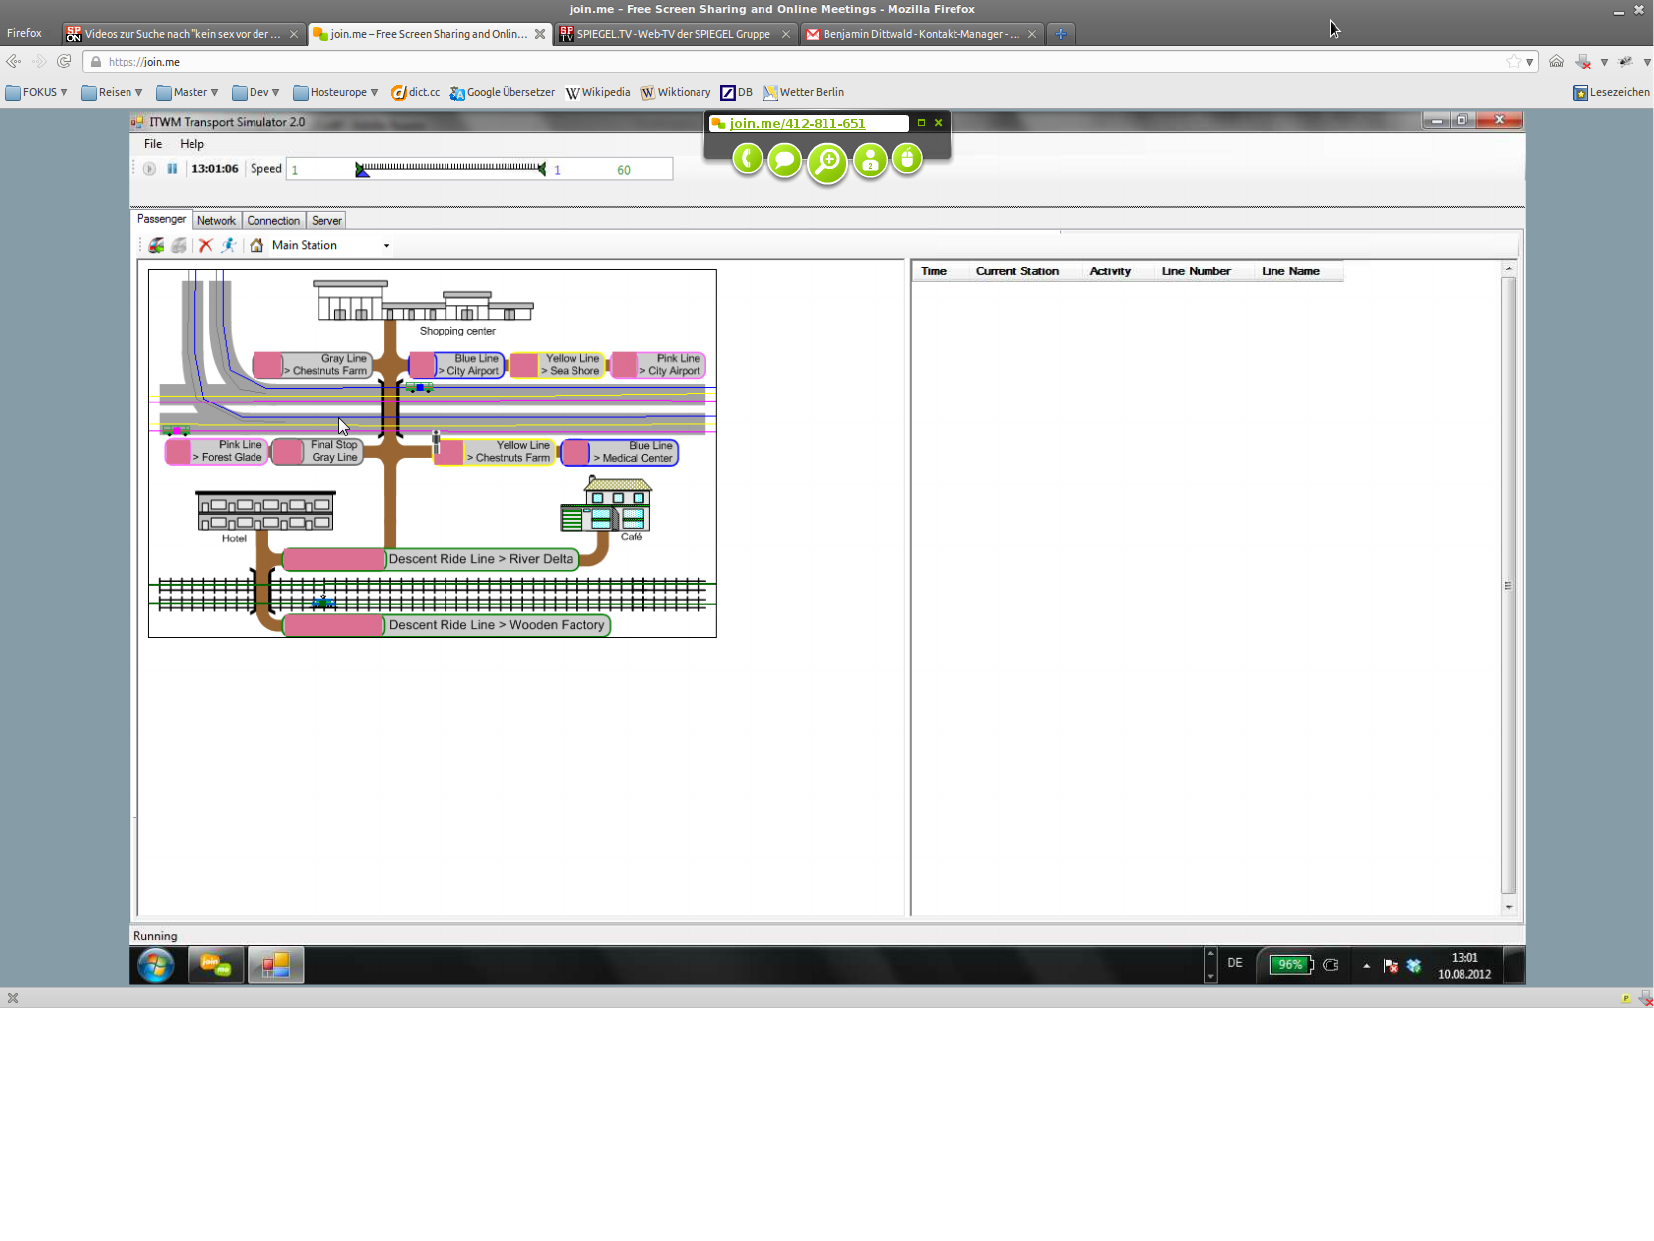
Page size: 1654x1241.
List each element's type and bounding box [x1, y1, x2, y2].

picture [0, 0, 1654, 1008]
